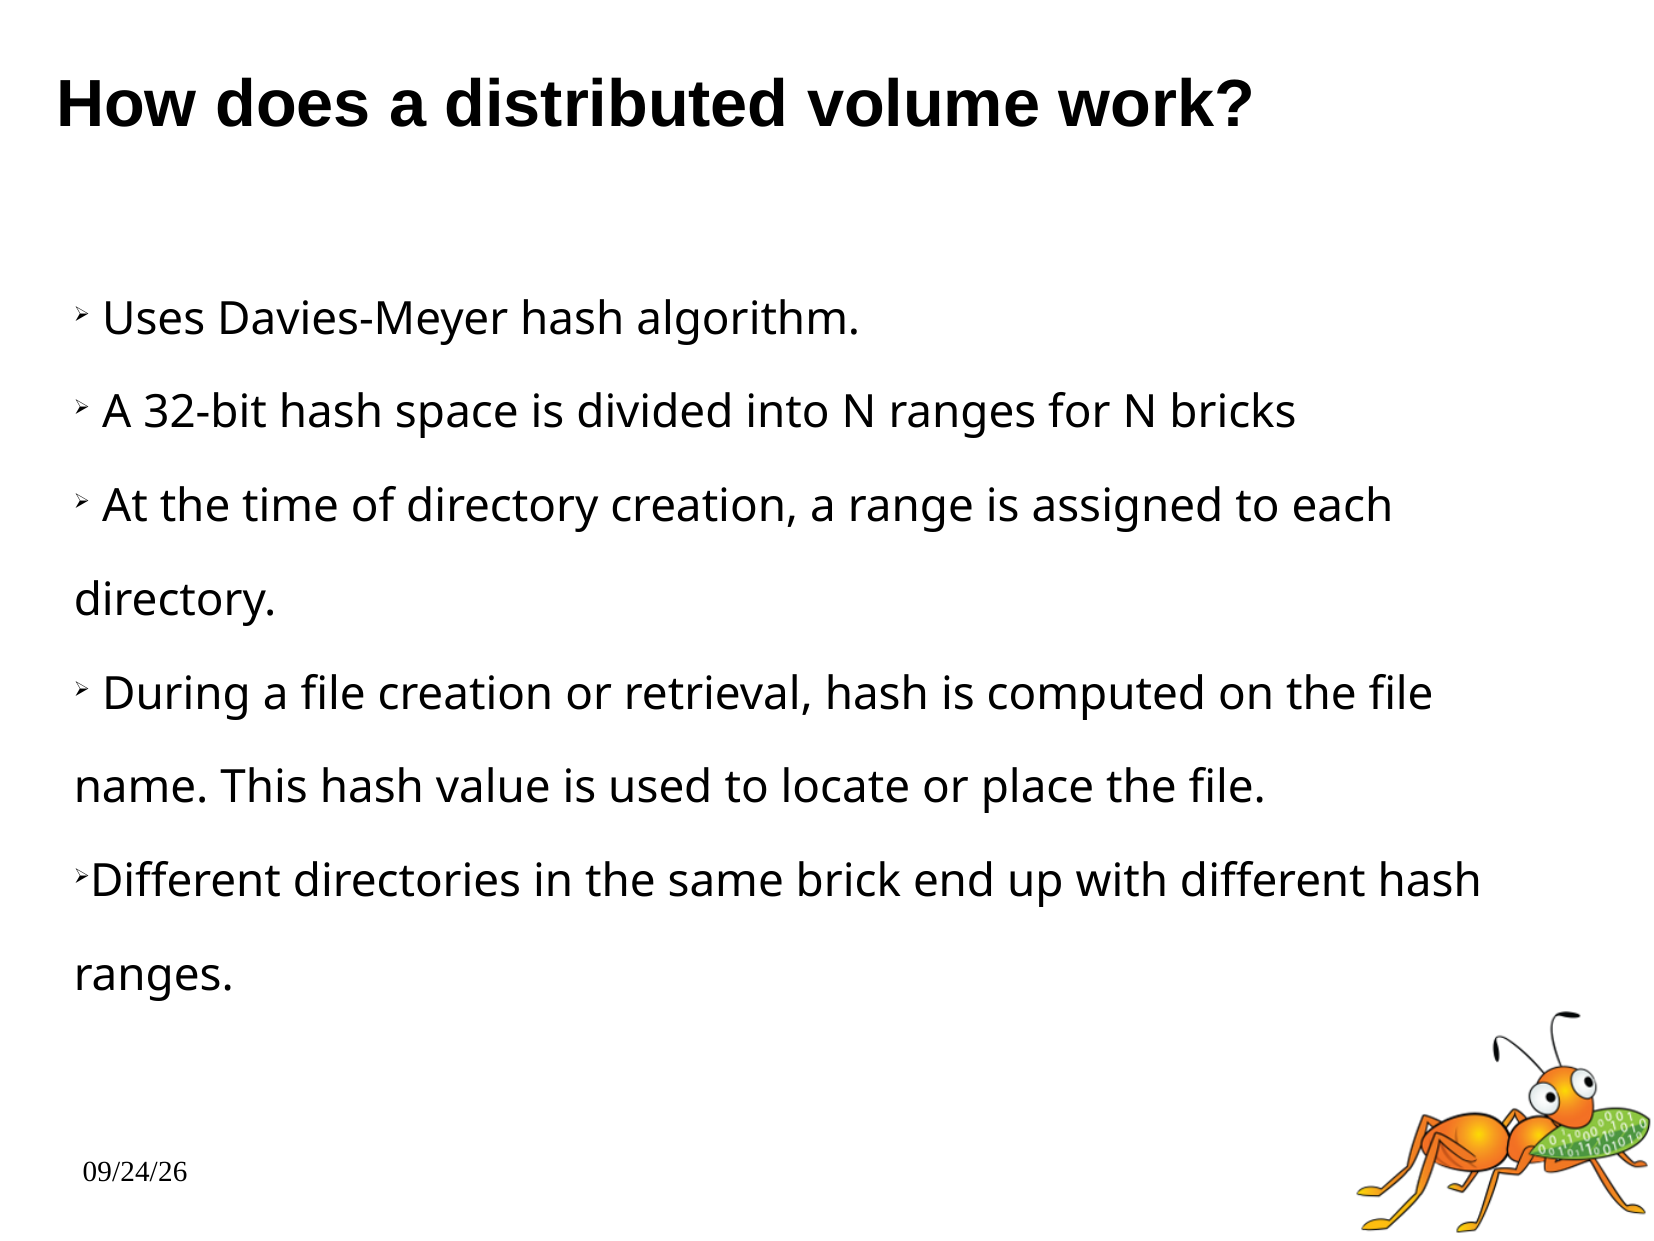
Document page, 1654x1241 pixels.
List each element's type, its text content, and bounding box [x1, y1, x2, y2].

picture [1353, 1009, 1654, 1235]
text_box Uses Davies-Meyer hash algorithm. A 32-bit hash space is divided into N ranges for N bricks At the time of directory creation, a range is assigned to each directory. During a file creation or retrieval, hash is computed on the file name. This hash value is used to locate or place the file. Different directories in the same brick end up with different hash ranges. [59, 246, 1565, 1004]
text_box How does a distributed volume work? [41, 59, 1312, 149]
